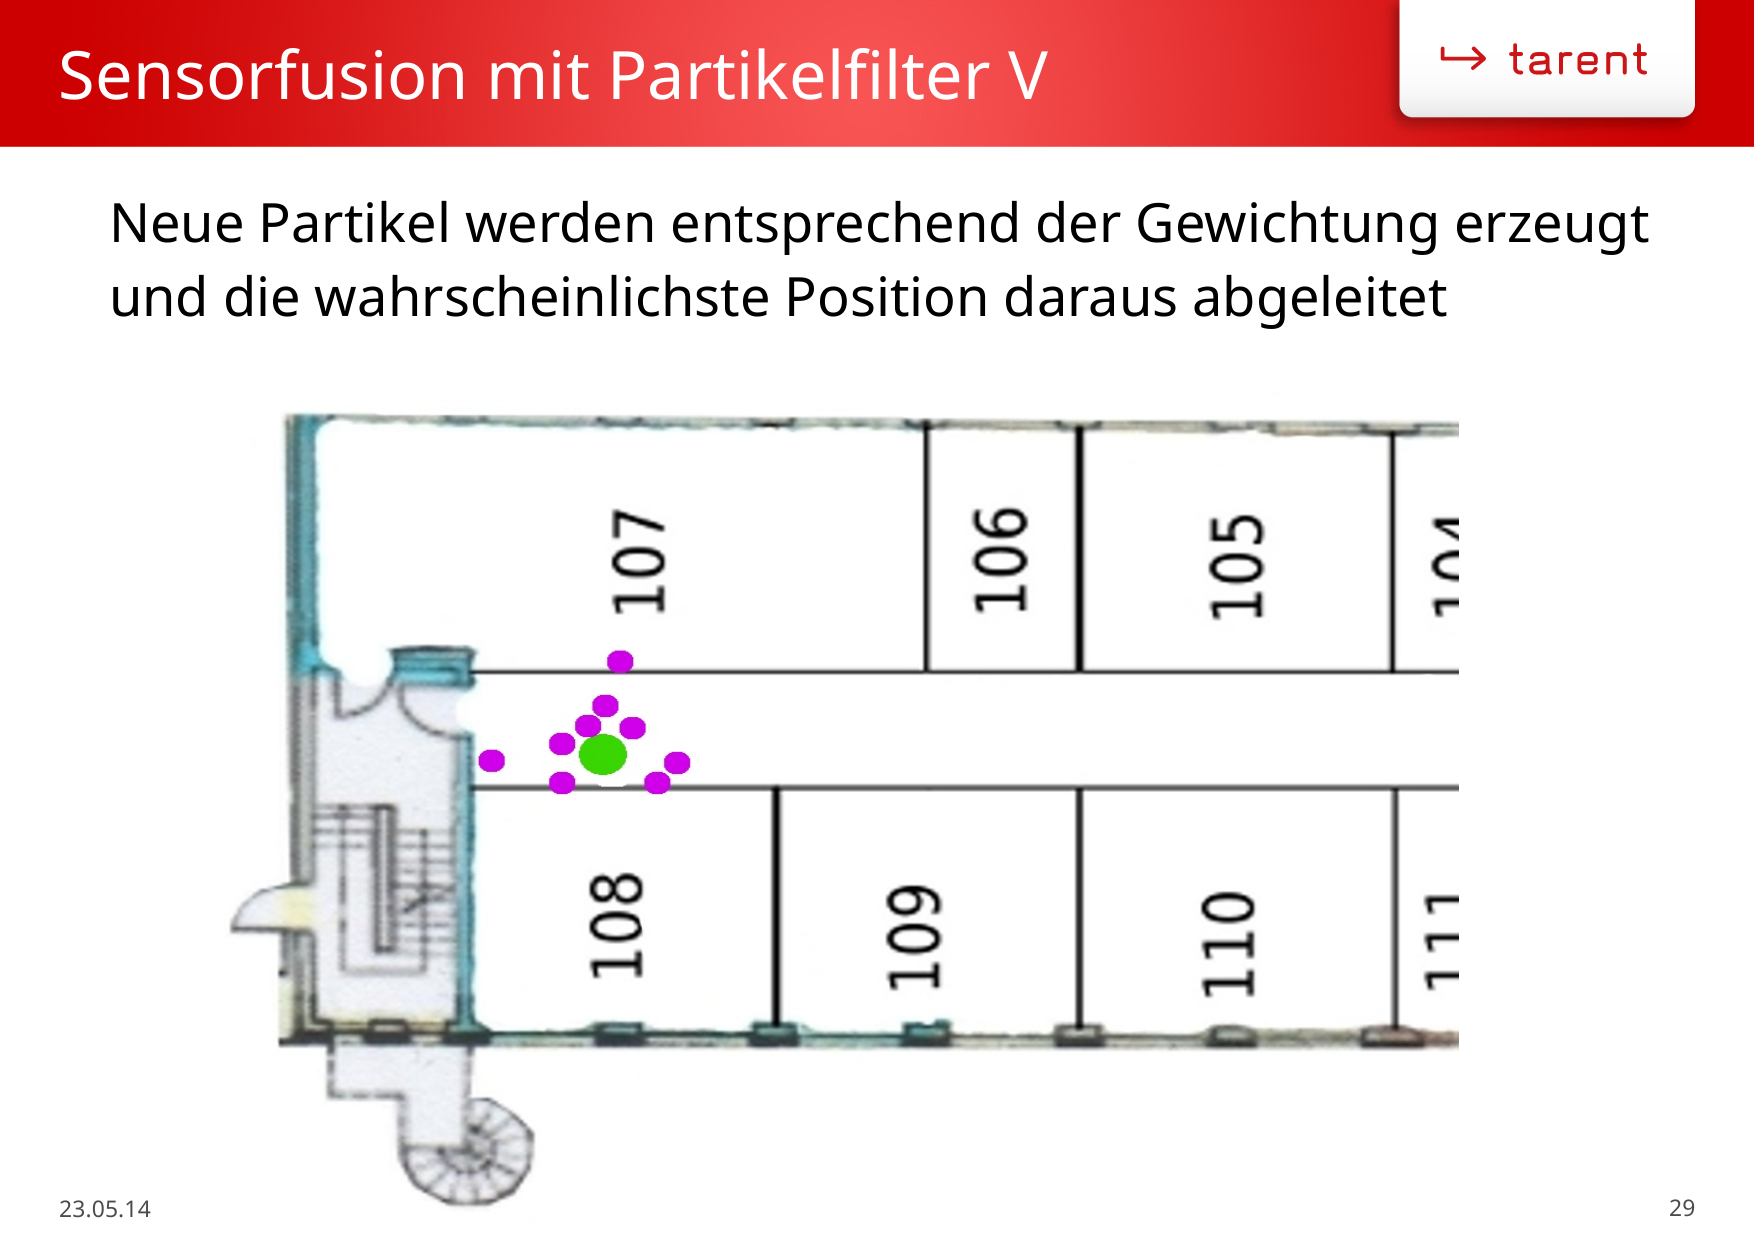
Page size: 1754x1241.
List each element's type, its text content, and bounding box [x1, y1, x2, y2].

picture [0, 0, 1754, 1240]
text_box Neue Partikel werden entsprechend der Gewichtung erzeugt und die wahrscheinlichste Position daraus abgeleitet [94, 177, 1678, 457]
title Sensorfusion mit Partikelfilter V [59, 0, 1638, 177]
